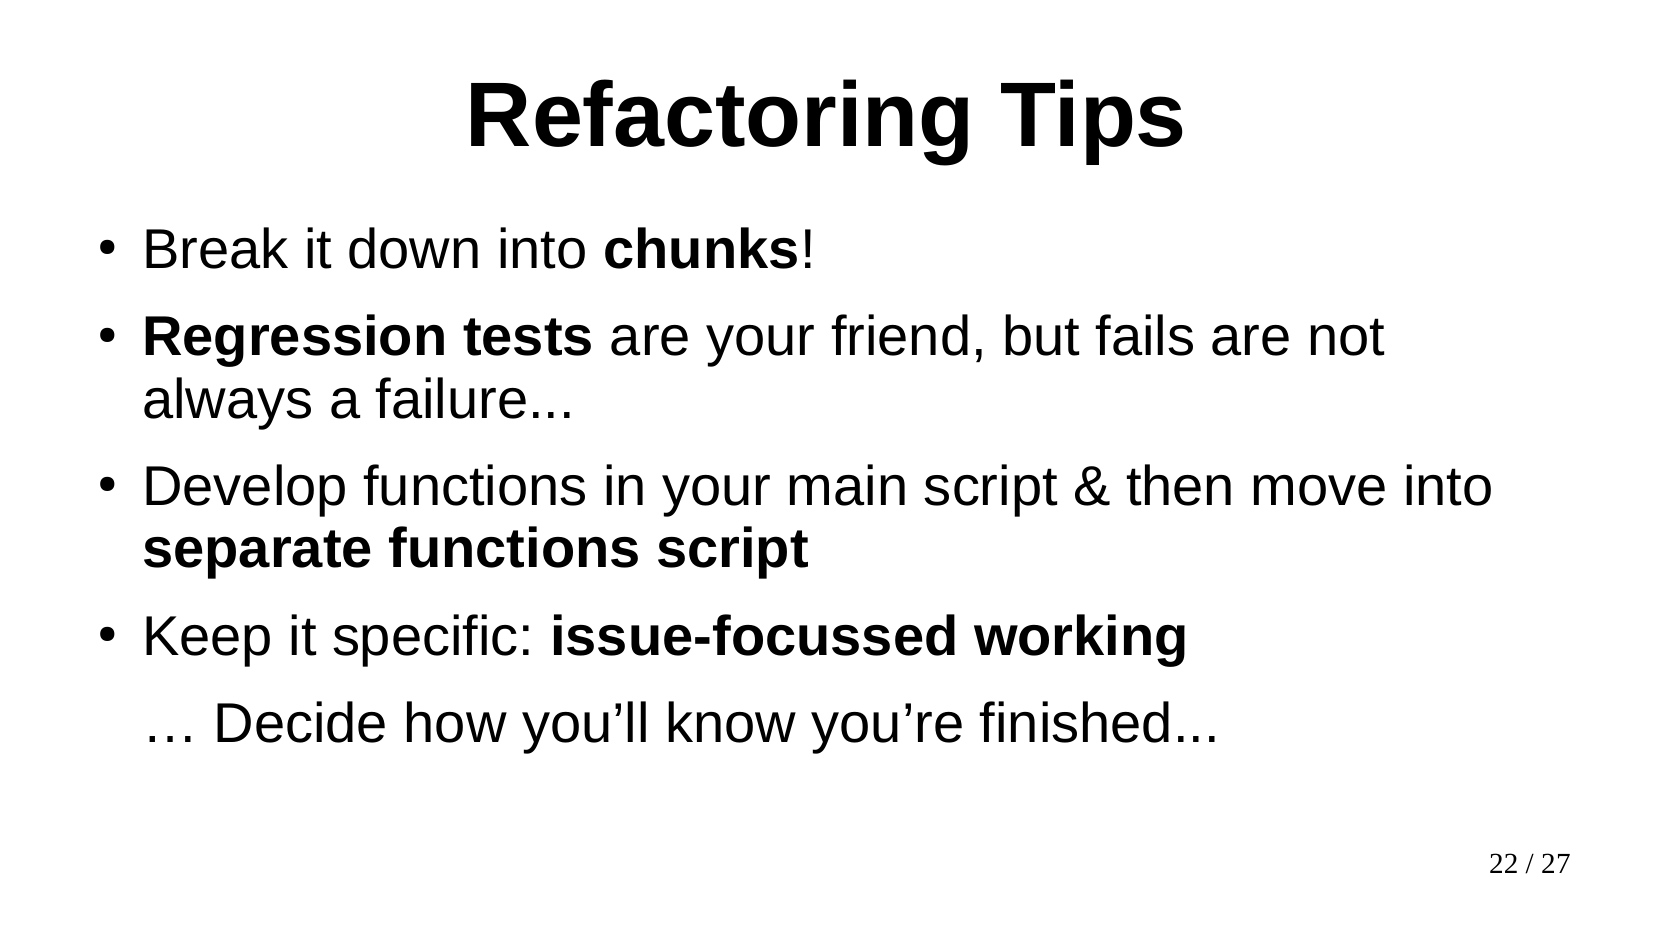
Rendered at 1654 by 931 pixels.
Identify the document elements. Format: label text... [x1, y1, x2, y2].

list Break it down into chunks! Regression tests are your friend, but fails are not always a failure... Develop functions in your main script & then move into separate functions script Keep it specific: issue-focussed working … Decide how you’ll know you’re finished... [82, 217, 1571, 758]
title Refactoring Tips [82, 37, 1571, 193]
